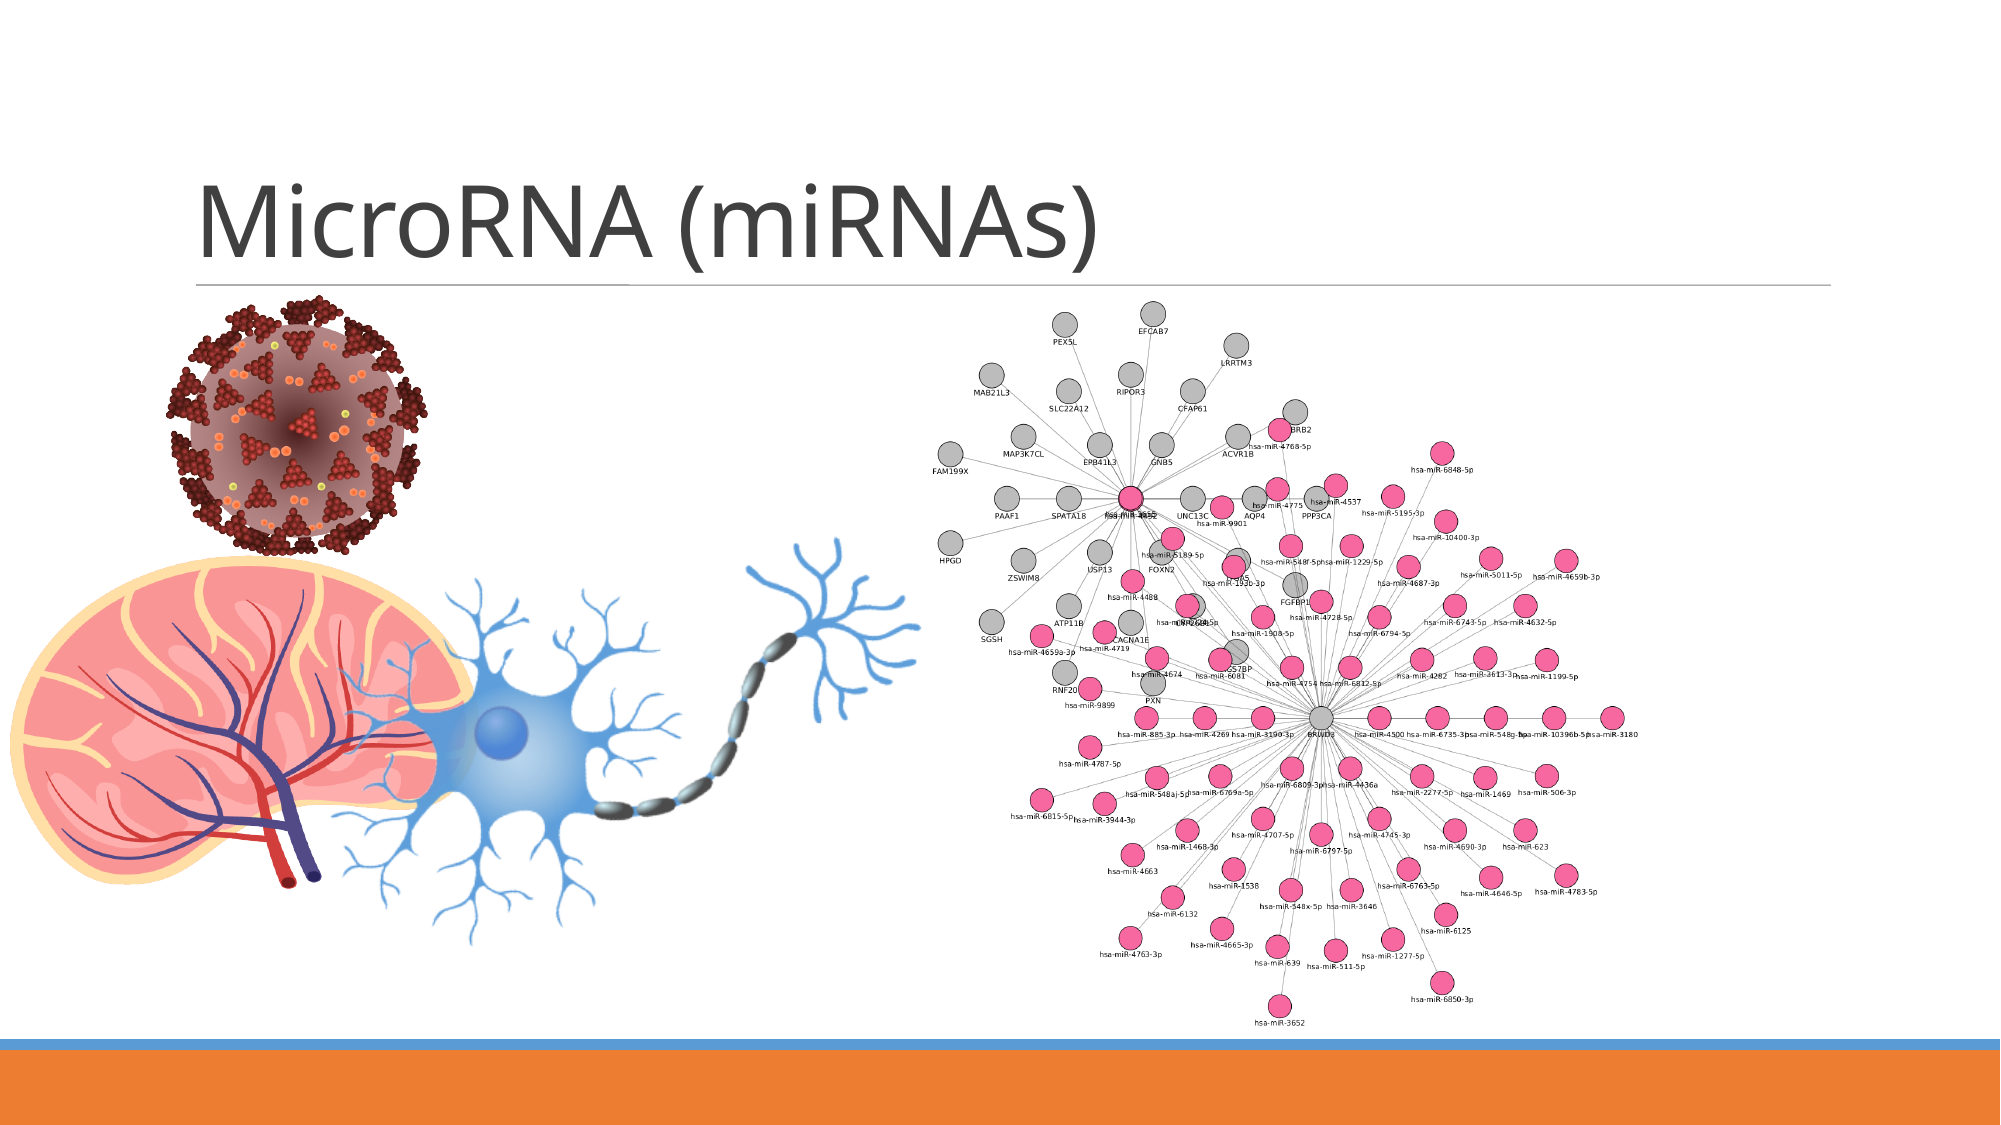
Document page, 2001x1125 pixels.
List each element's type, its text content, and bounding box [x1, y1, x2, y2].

text_box MicroRNA (miRNAs) [180, 47, 1830, 285]
picture [10, 295, 1771, 1063]
